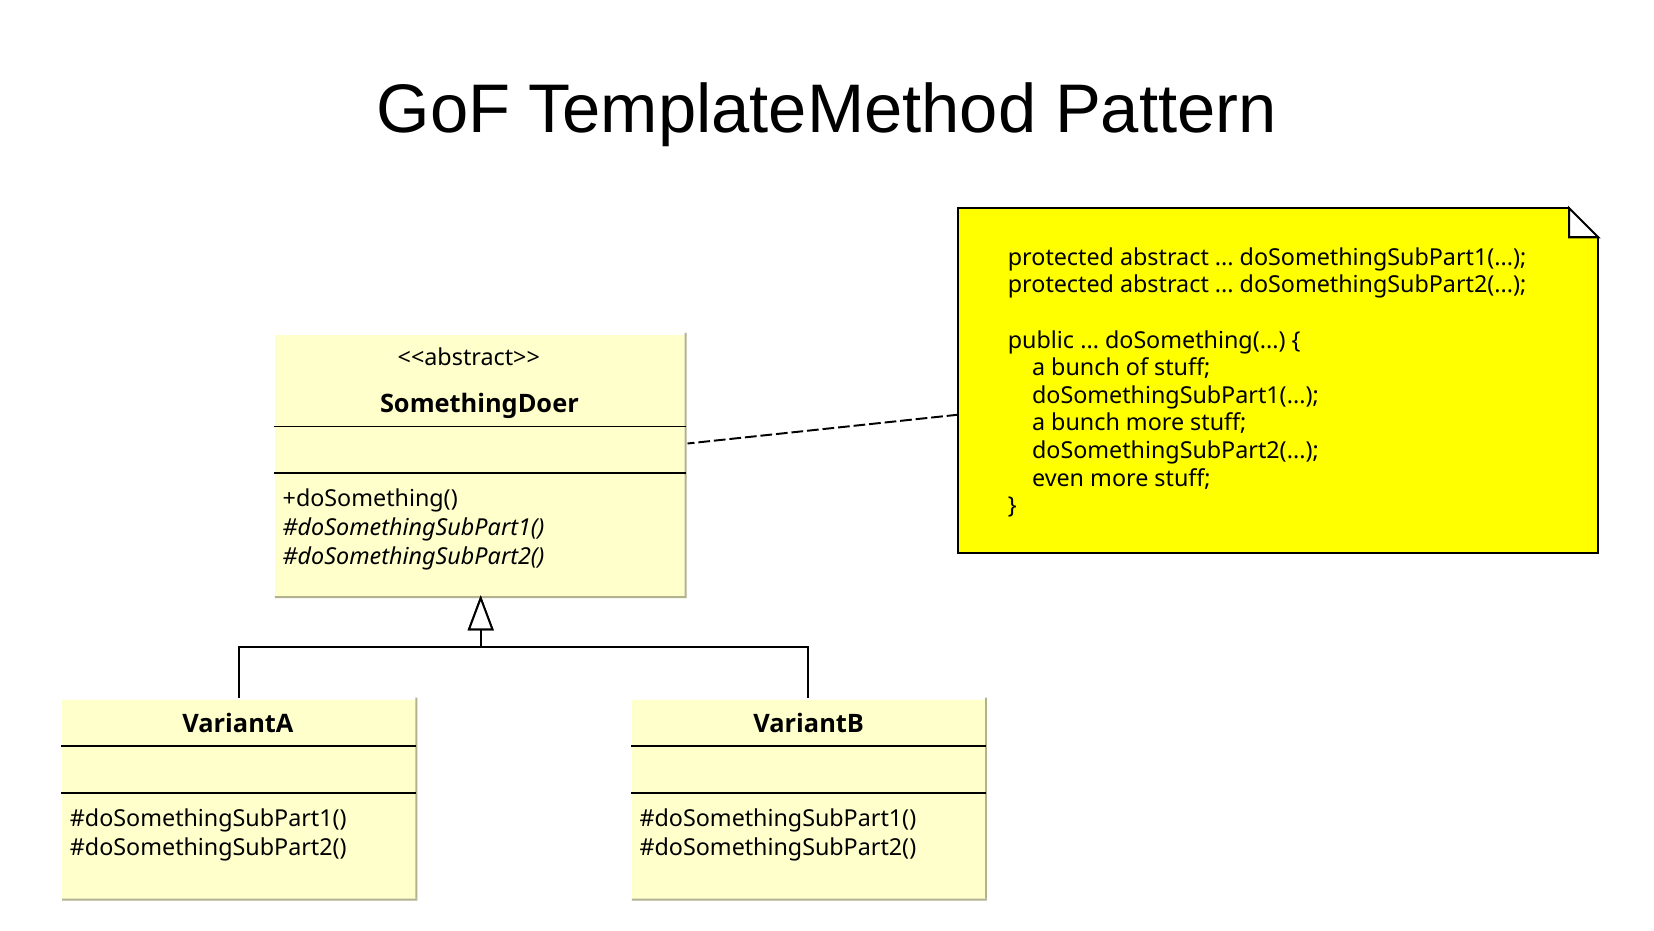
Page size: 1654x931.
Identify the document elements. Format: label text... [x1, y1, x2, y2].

title GoF TemplateMethod Pattern [82, 37, 1571, 181]
picture [30, 177, 1630, 931]
